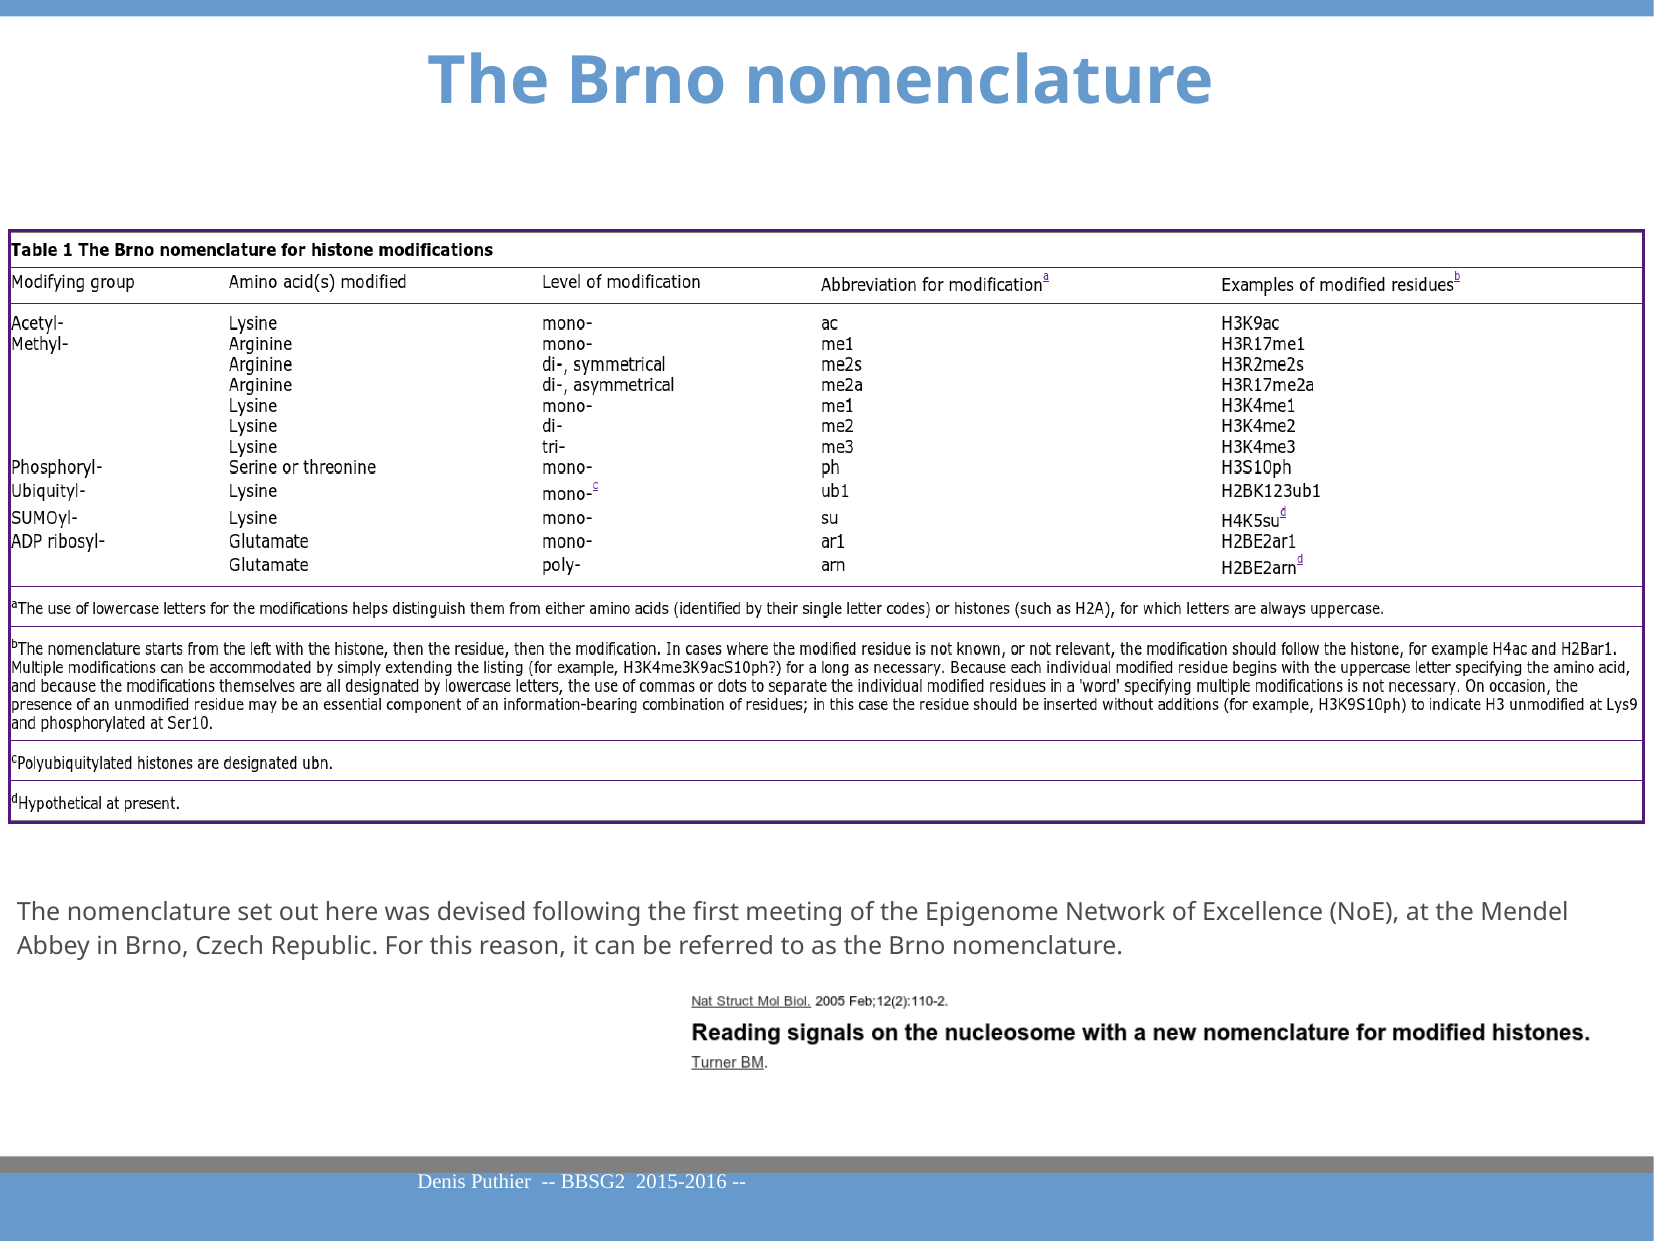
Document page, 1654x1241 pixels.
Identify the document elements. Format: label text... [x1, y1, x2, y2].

picture [0, 221, 1654, 834]
title The Brno nomenclature [76, 2, 1565, 154]
picture [682, 992, 1602, 1076]
text_box The nomenclature set out here was devised following the first meeting of the Epigenome Network of Excellence (NoE), at the Mendel Abbey in Brno, Czech Republic. For this reason, it can be referred to as the Brno nomenclature. [2, 886, 1621, 969]
